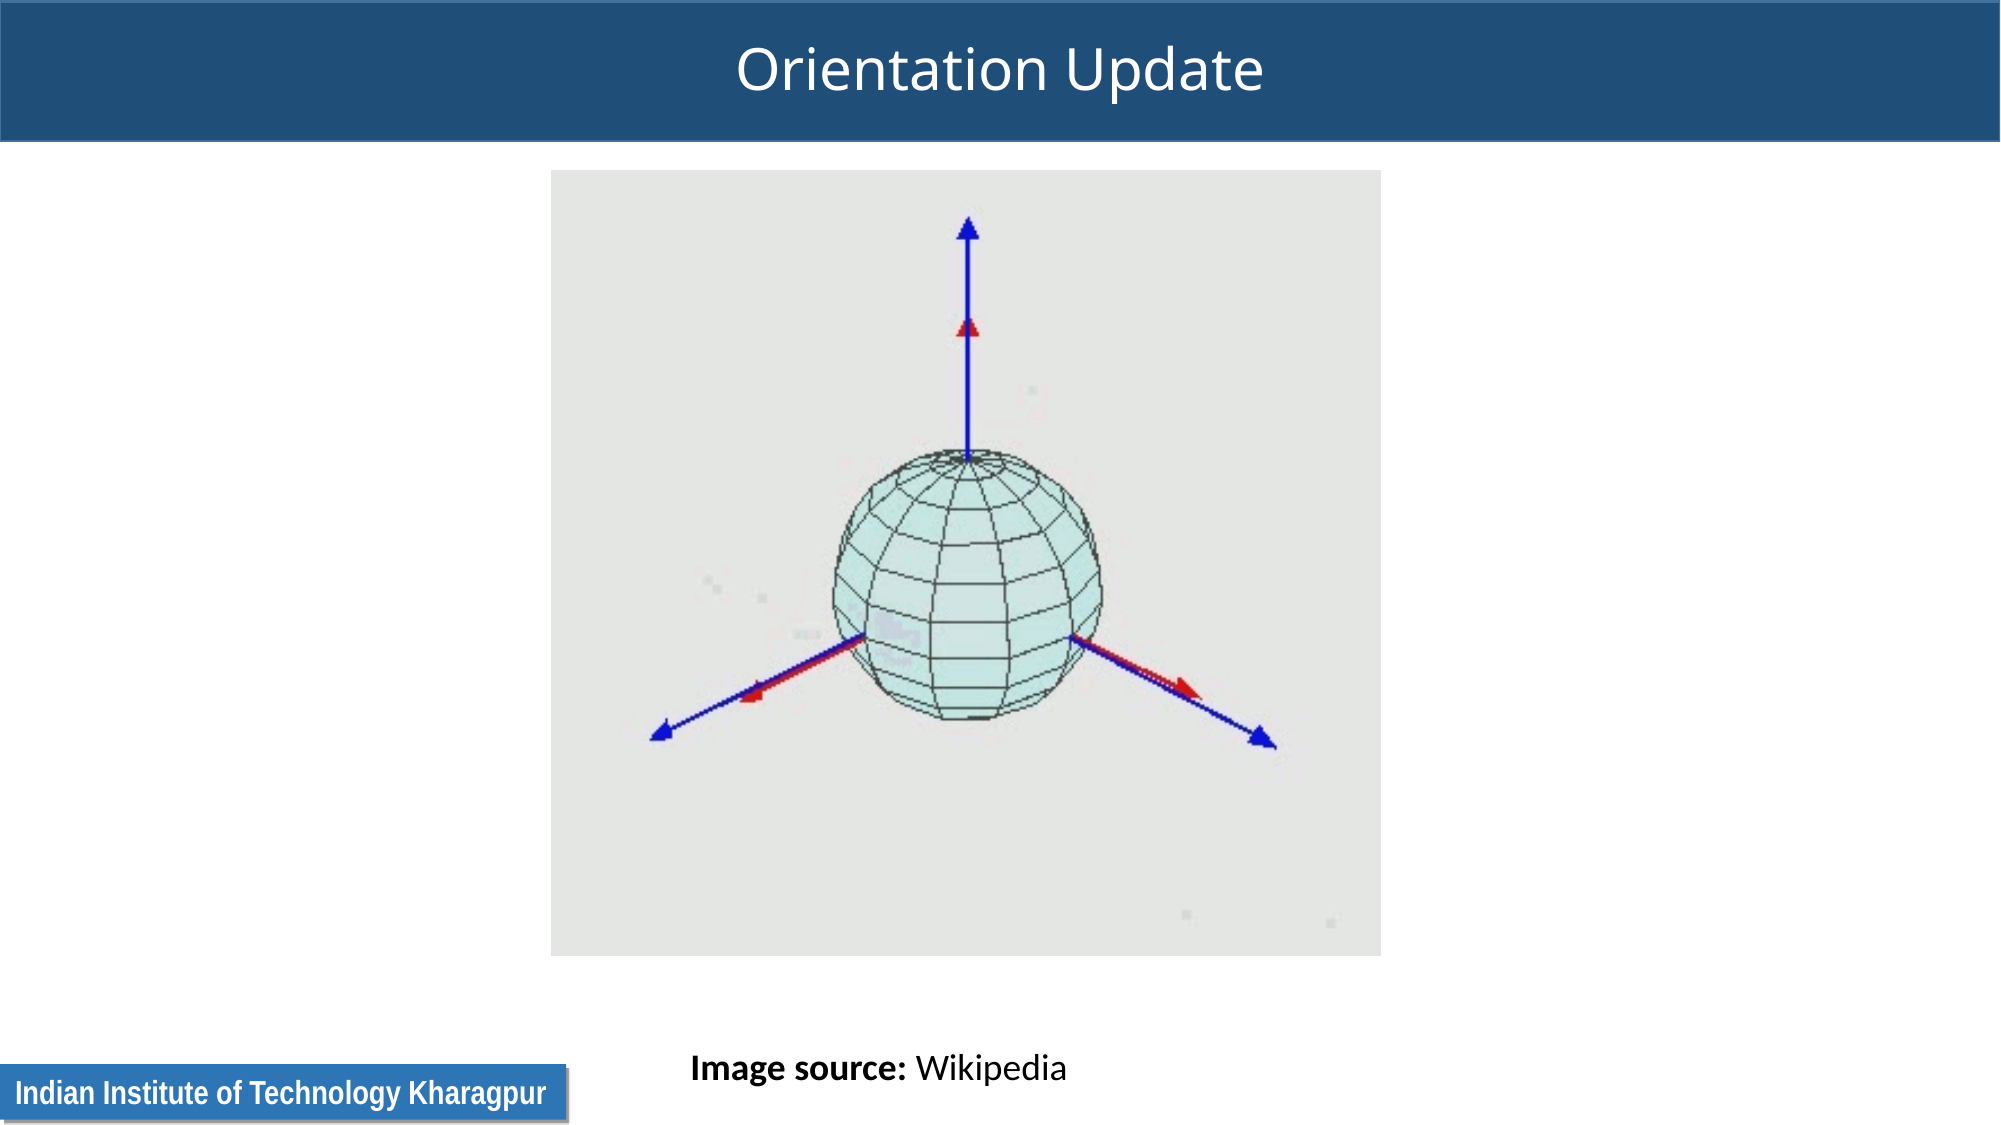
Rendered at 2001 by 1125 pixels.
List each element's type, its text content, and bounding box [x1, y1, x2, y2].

title Orientation Update [0, 1, 2000, 141]
picture [551, 171, 1381, 956]
text_box Image source: Wikipedia [675, 1035, 1126, 1096]
